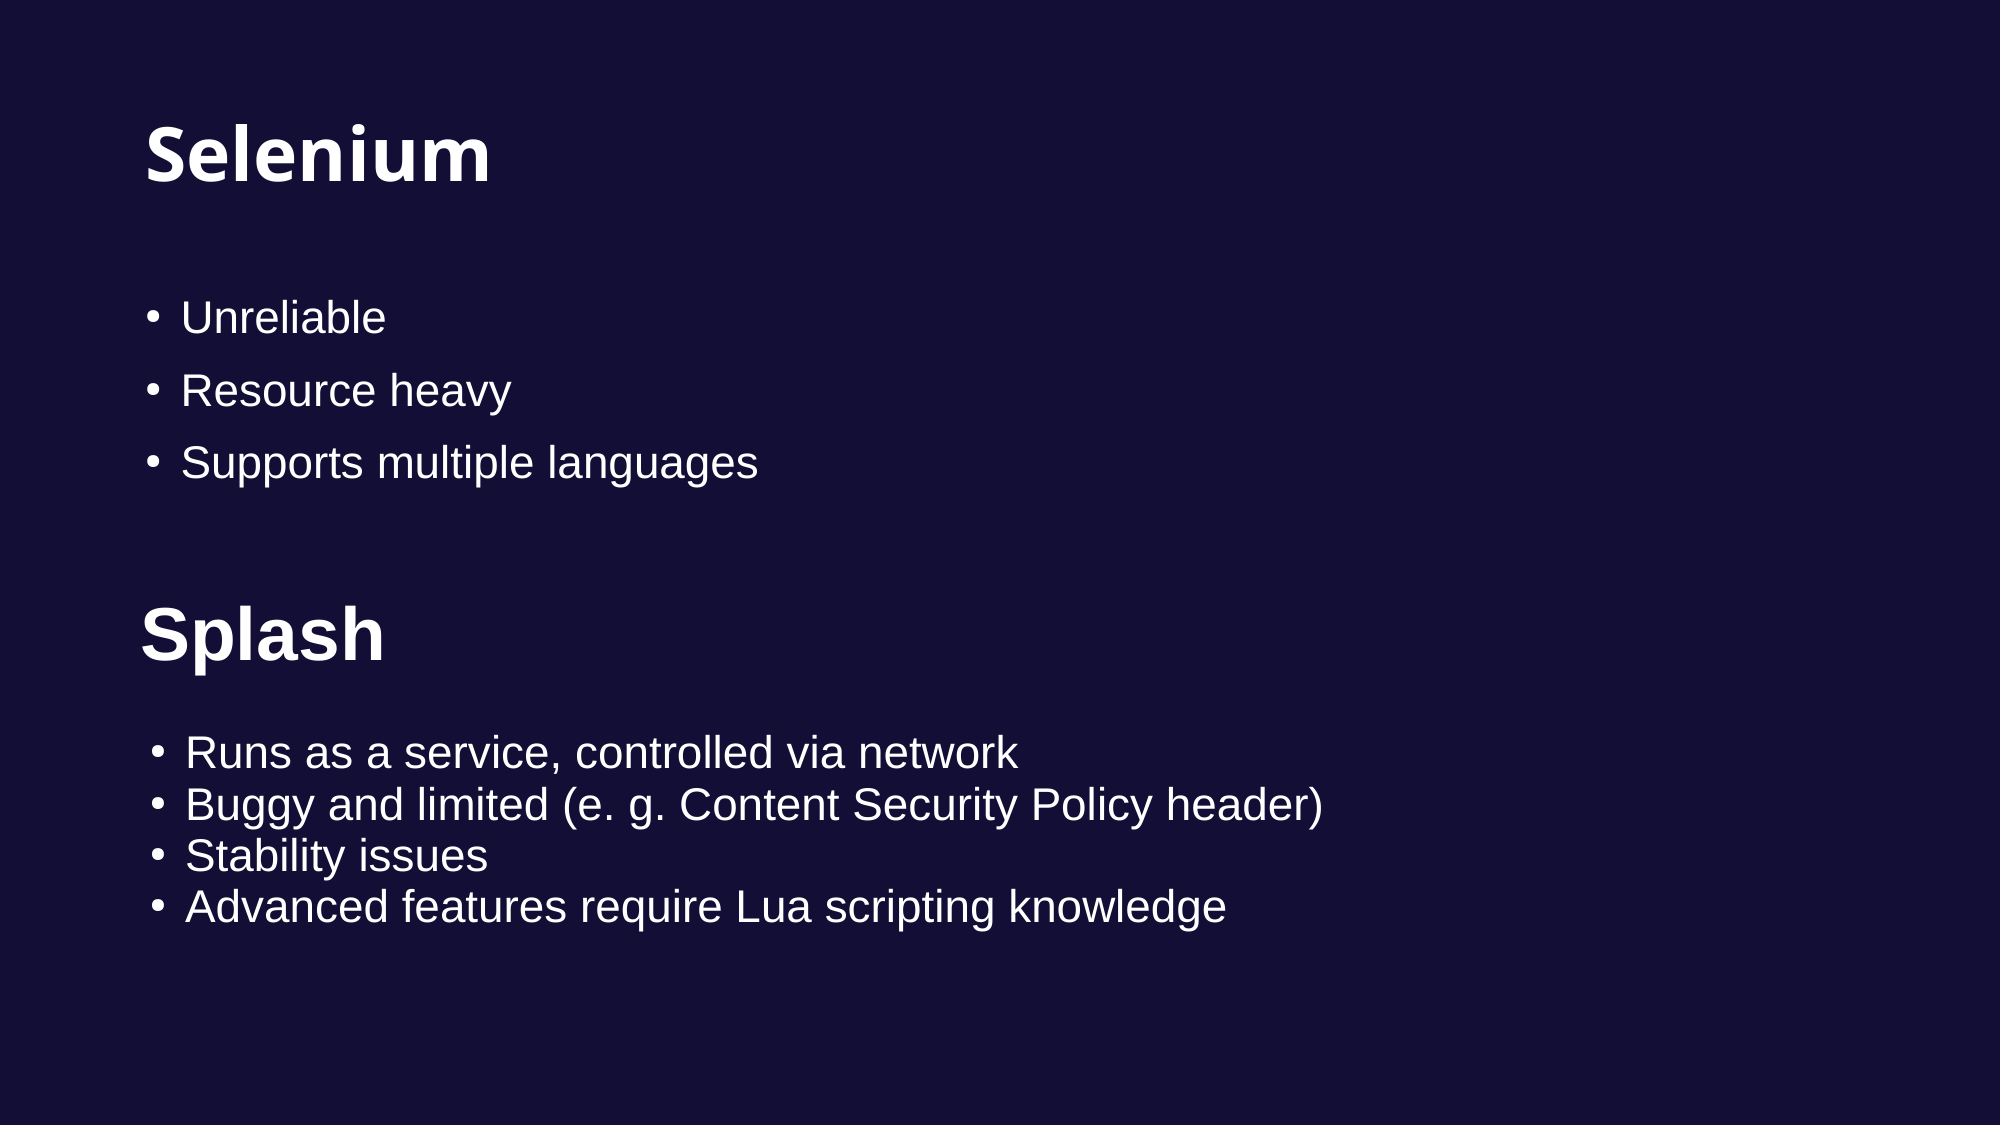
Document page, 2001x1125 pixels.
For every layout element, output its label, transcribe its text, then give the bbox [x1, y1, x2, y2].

text_box Selenium [130, 0, 1000, 285]
text_box Splash [105, 585, 736, 684]
text_box Runs as a service, controlled via network Buggy and limited (e. g. Content Security Policy header) Stability issues Advanced features require Lua scripting knowledge [135, 720, 1756, 992]
text_box Unreliable Resource heavy Supports multiple languages [130, 285, 1981, 568]
